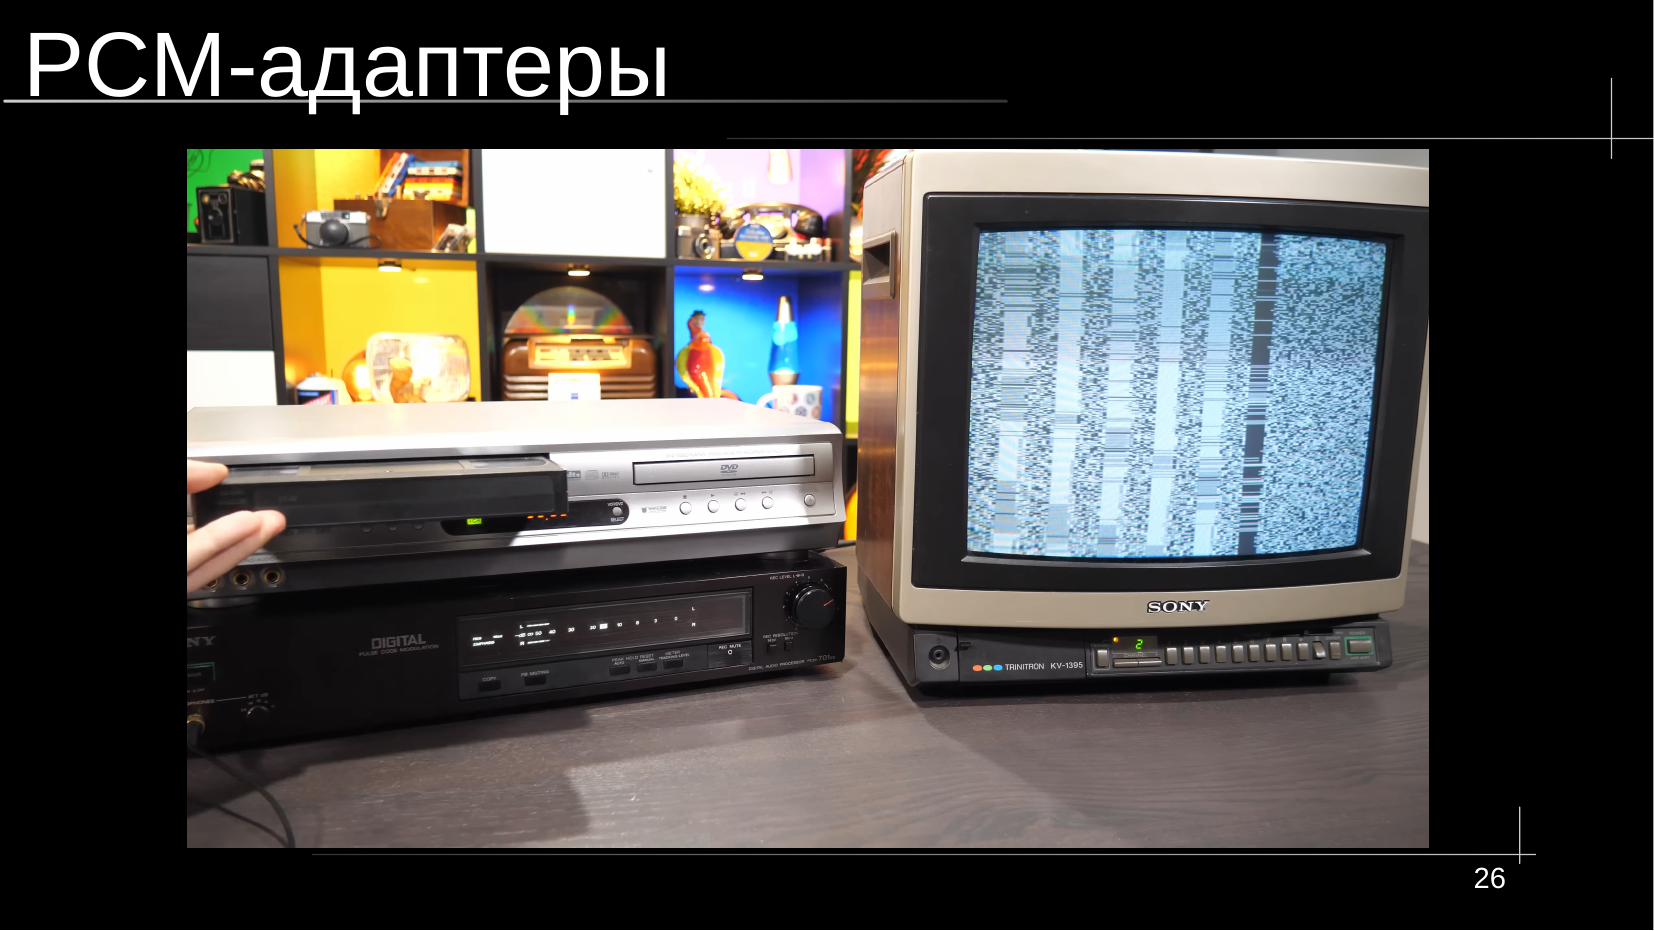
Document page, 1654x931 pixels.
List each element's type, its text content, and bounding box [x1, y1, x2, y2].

picture [187, 149, 1429, 849]
title PCM-адаптеры [23, 11, 1589, 119]
